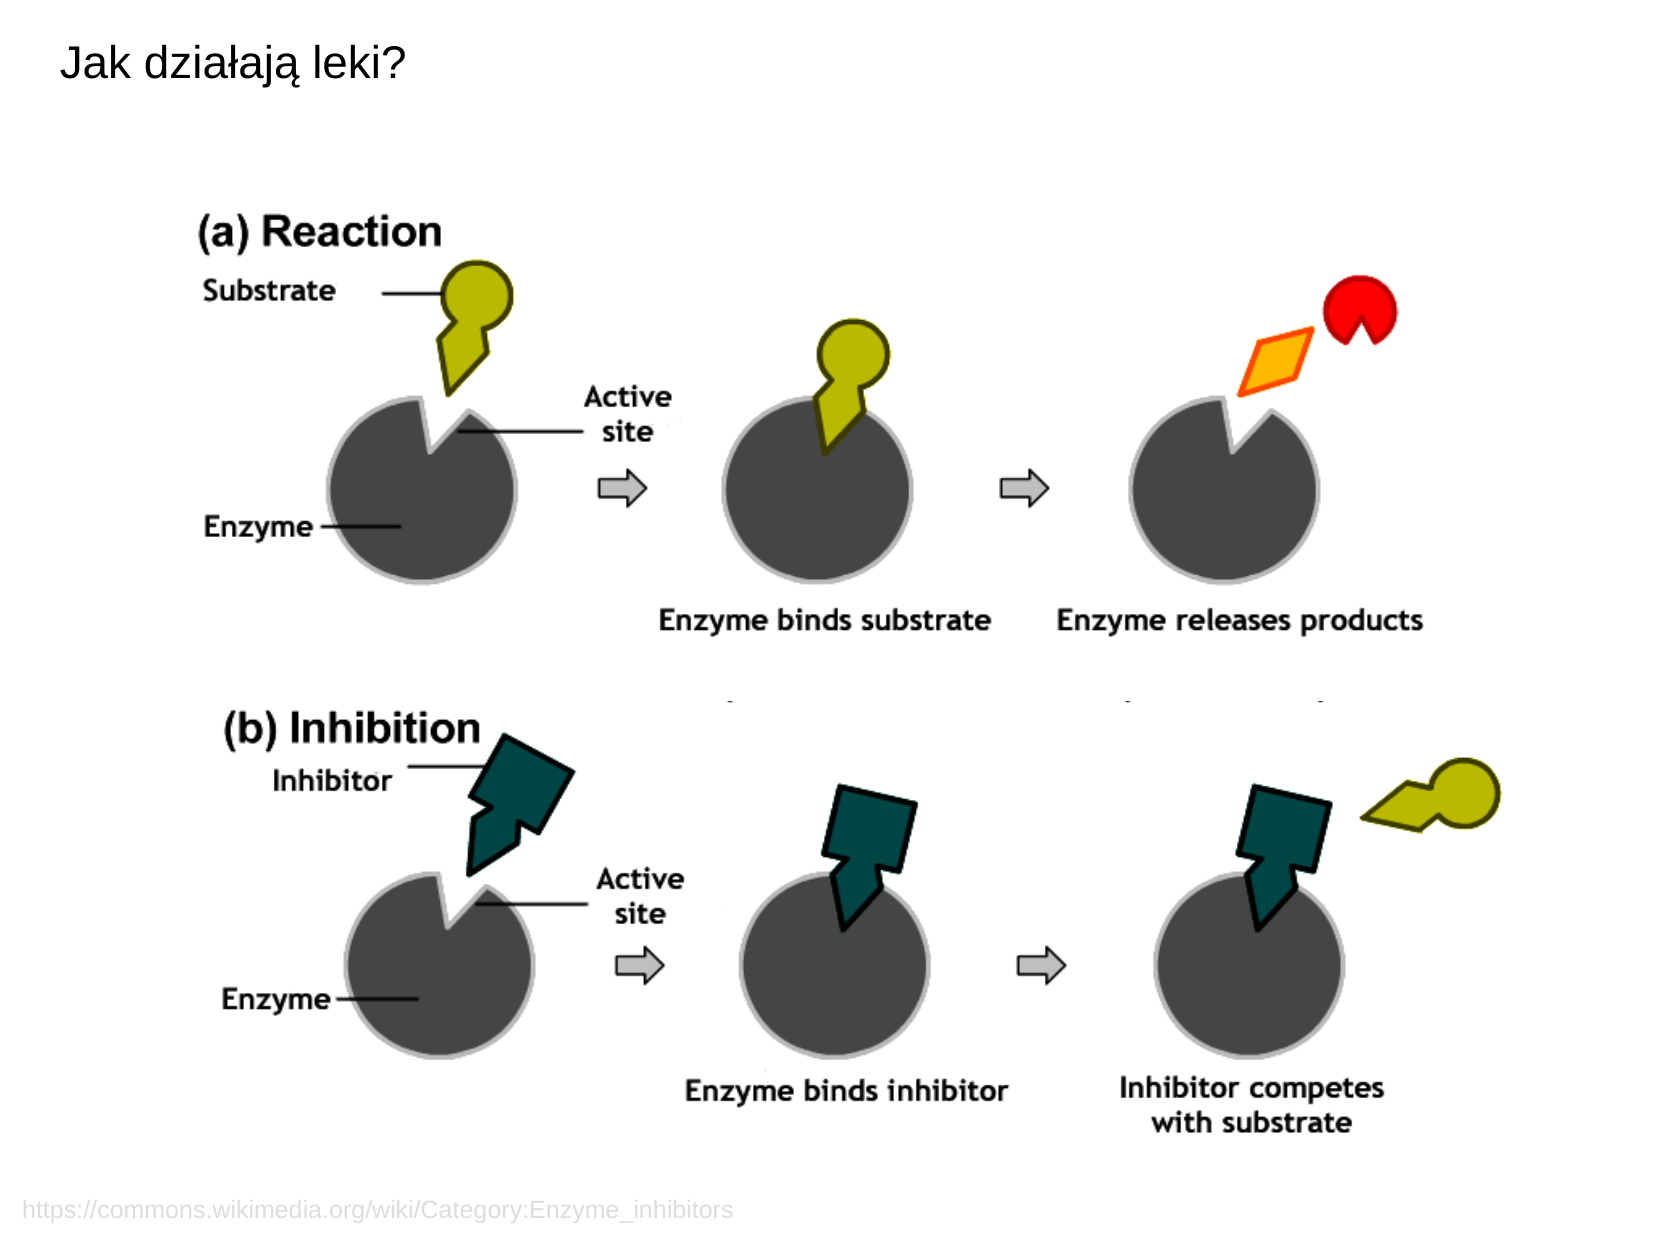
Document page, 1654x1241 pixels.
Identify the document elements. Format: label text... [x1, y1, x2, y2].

text_box https://commons.wikimedia.org/wiki/Category:Enzyme_inhibitors [7, 1188, 751, 1231]
picture [189, 209, 1471, 640]
picture [210, 701, 1515, 1156]
text_box Jak działają leki? [45, 30, 422, 97]
